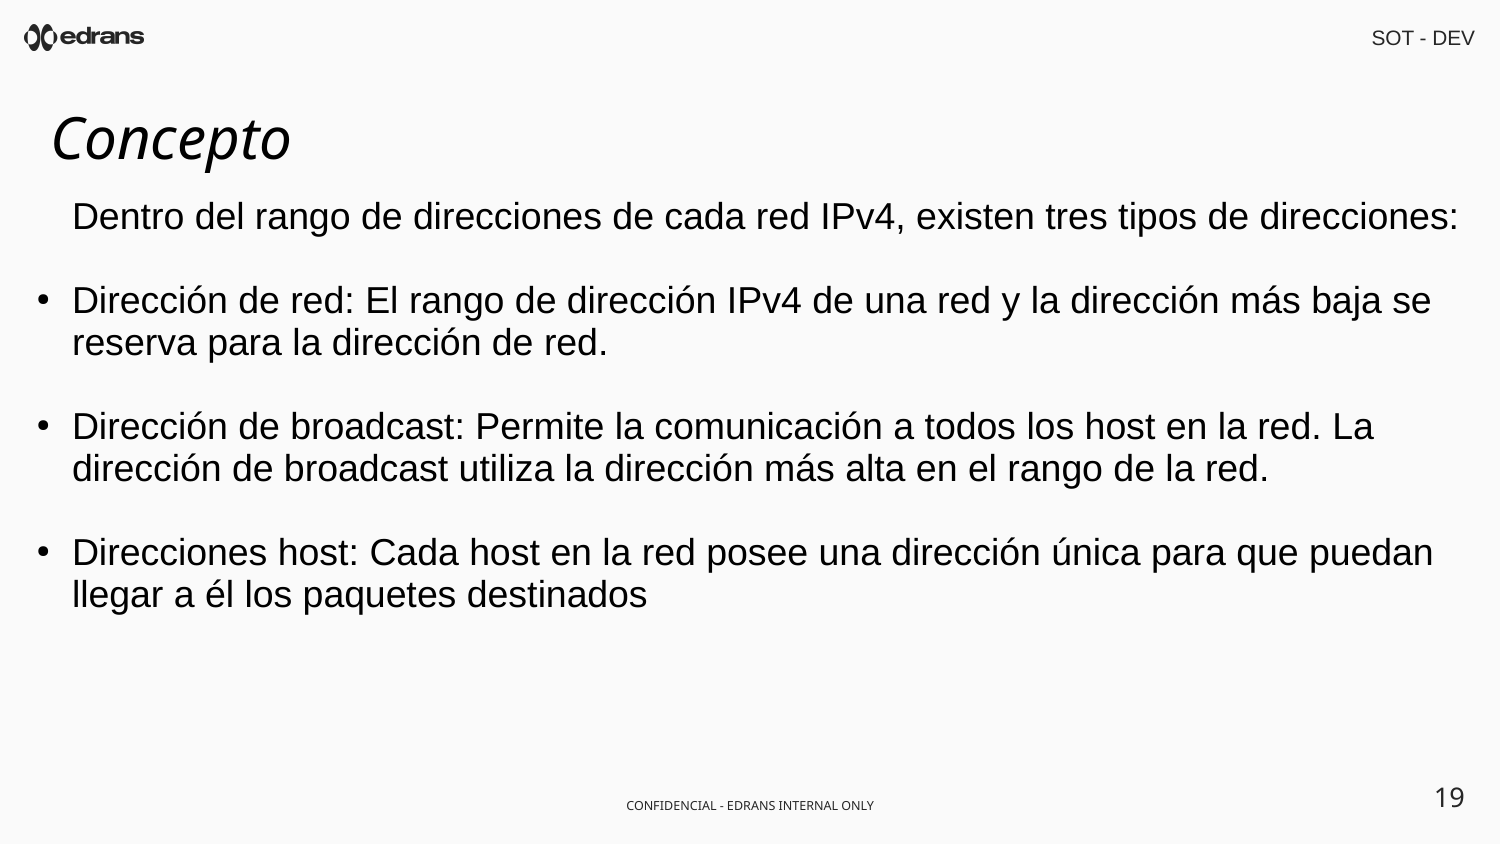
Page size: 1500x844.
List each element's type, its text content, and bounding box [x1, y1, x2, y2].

text_box SOT - DEV [1266, 24, 1475, 51]
text_box CONFIDENCIAL - EDRANS INTERNAL ONLY [613, 797, 887, 814]
text_box Concepto [35, 89, 981, 241]
slide_number <número> [1389, 764, 1480, 830]
picture [24, 24, 144, 51]
text_box Dentro del rango de direcciones de cada red IPv4, existen tres tipos de direcciones: Dirección de red: El rango de dirección IPv4 de una red y la dirección más baja se reserva para la dirección de red. Dirección de broadcast: Permite la comunicación a todos los host en la red. La dirección de broadcast utiliza la dirección más alta en el rango de la red. Direcciones host: Cada host en la red posee una dirección única para que puedan llegar a él los paquetes destinados [21, 141, 1500, 716]
